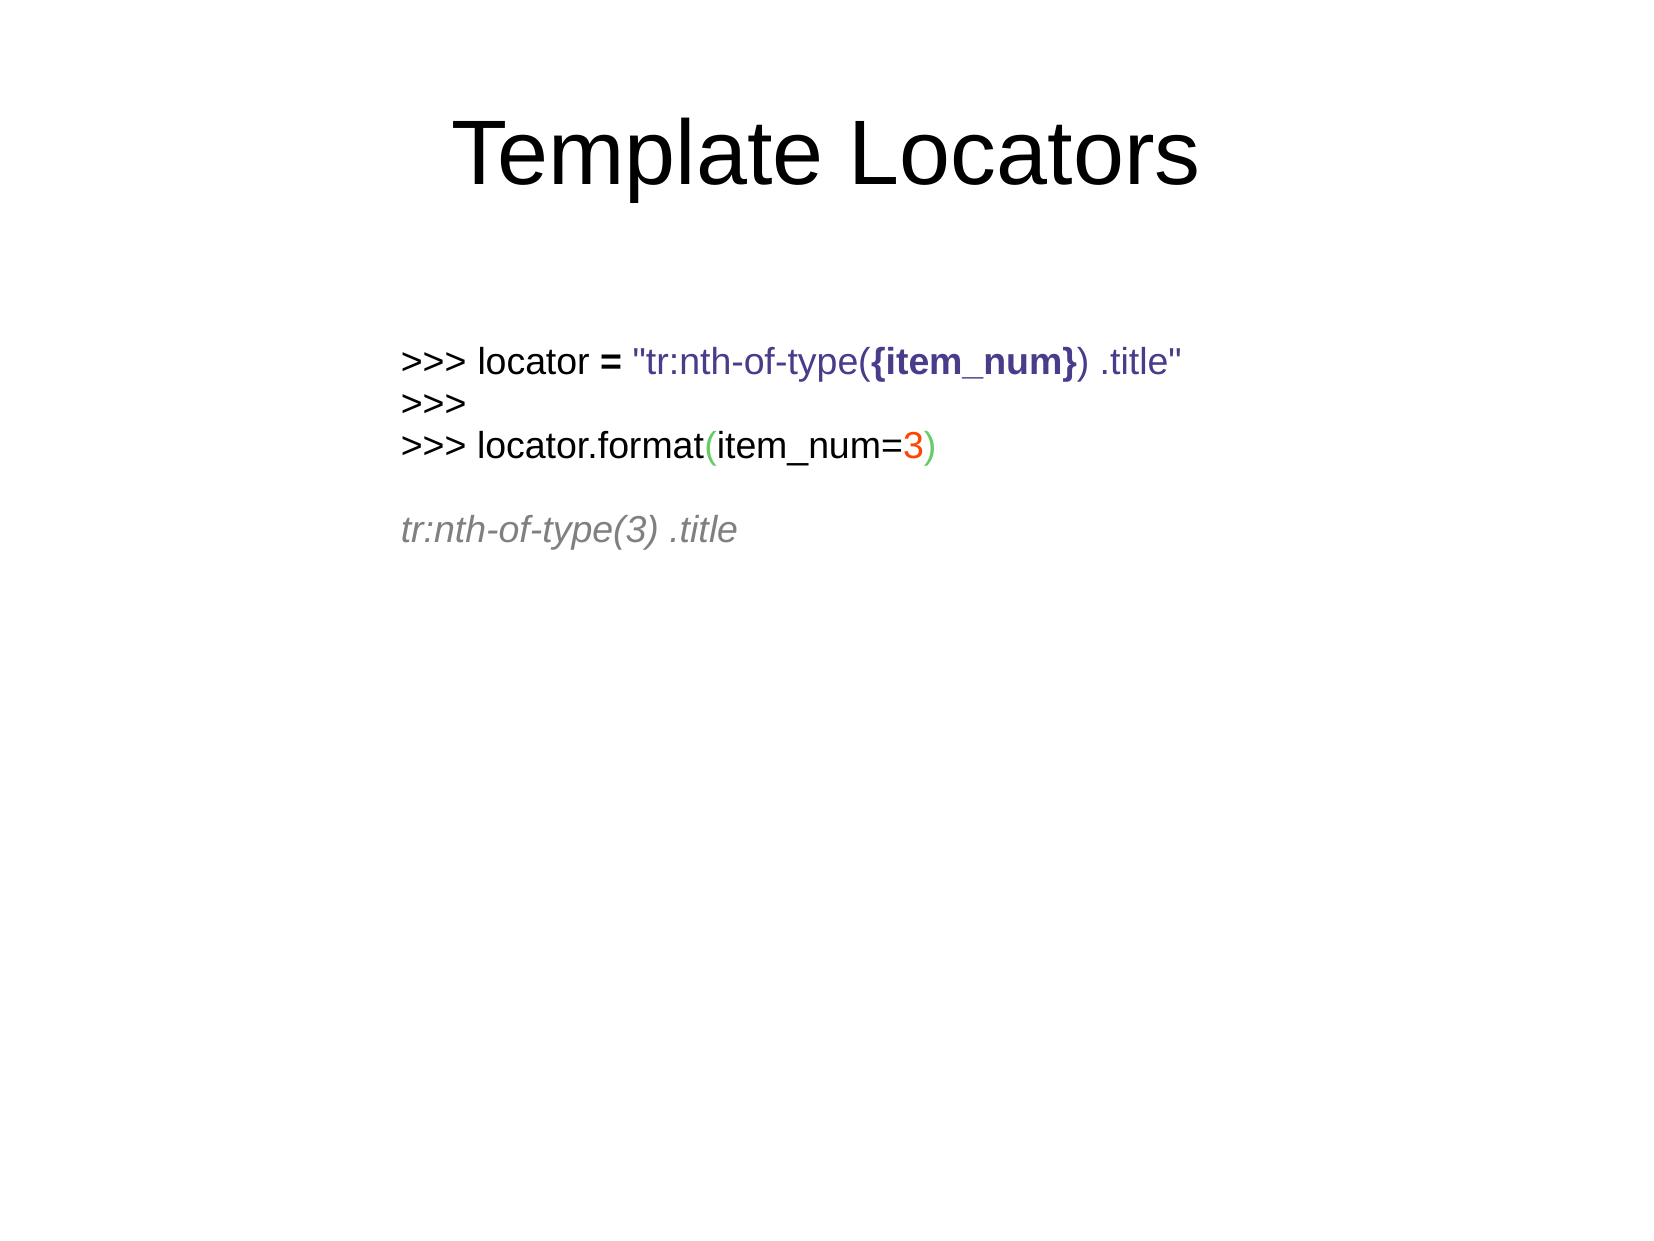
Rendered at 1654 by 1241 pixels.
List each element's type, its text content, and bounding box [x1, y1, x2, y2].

title Template Locators [82, 49, 1571, 257]
text_box >>> locator = "tr:nth-of-type({item_num}) .title" >>> >>> locator.format(item_num=3) tr:nth-of-type(3) .title [386, 333, 1275, 559]
